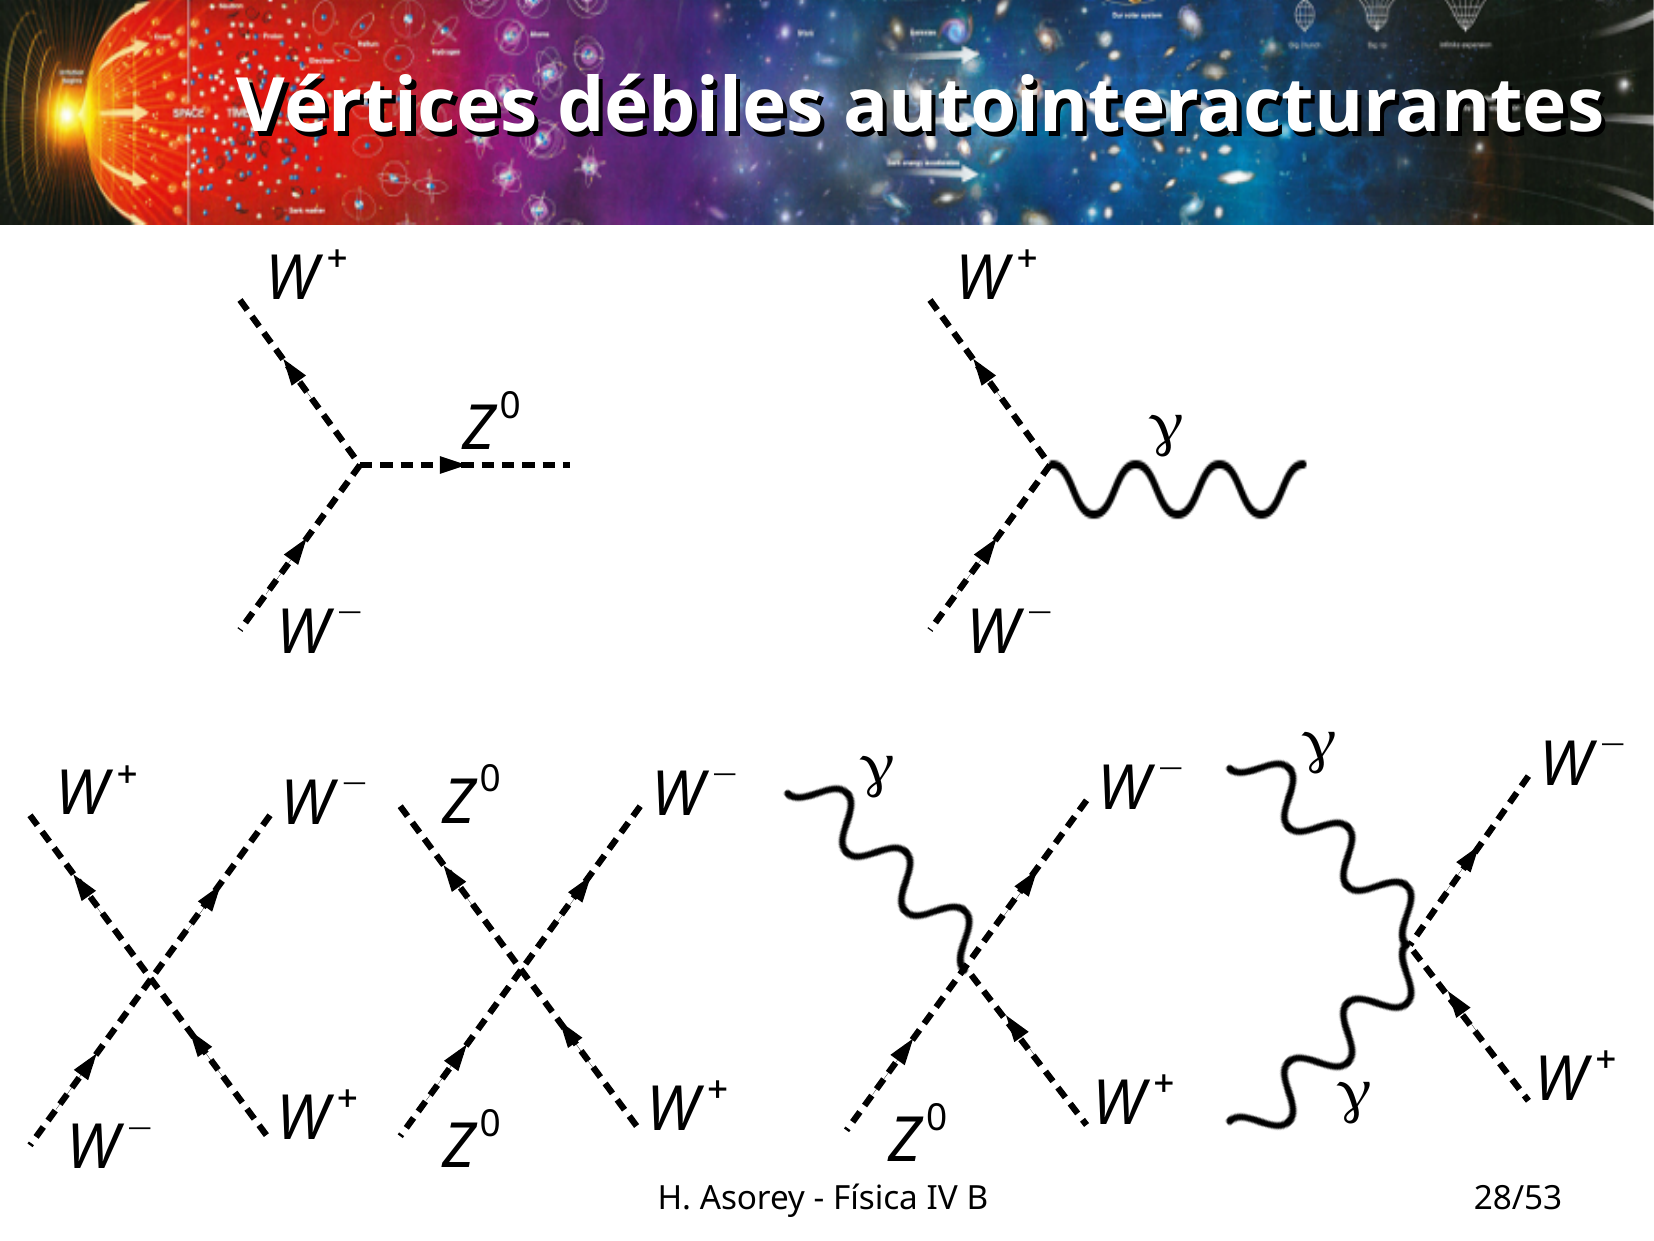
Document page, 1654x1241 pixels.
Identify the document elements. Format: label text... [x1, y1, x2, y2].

chart [876, 1094, 958, 1178]
chart [430, 1100, 512, 1183]
picture [0, 0, 1654, 225]
chart [1091, 750, 1196, 826]
chart [644, 755, 751, 832]
chart [274, 765, 380, 841]
chart [1086, 1065, 1187, 1141]
chart [259, 240, 361, 316]
title Vértices débiles autointeracturantes [45, 15, 1606, 191]
chart [450, 382, 532, 466]
chart [49, 755, 151, 831]
chart [269, 594, 376, 670]
chart [430, 755, 512, 839]
chart [949, 240, 1051, 316]
chart [270, 1080, 371, 1156]
picture [653, 281, 1570, 1241]
chart [1328, 1078, 1381, 1127]
chart [851, 752, 904, 801]
chart [1528, 1040, 1629, 1117]
chart [1293, 728, 1346, 777]
chart [959, 594, 1017, 670]
chart [1533, 725, 1639, 802]
chart [59, 1109, 166, 1186]
chart [640, 1070, 741, 1147]
